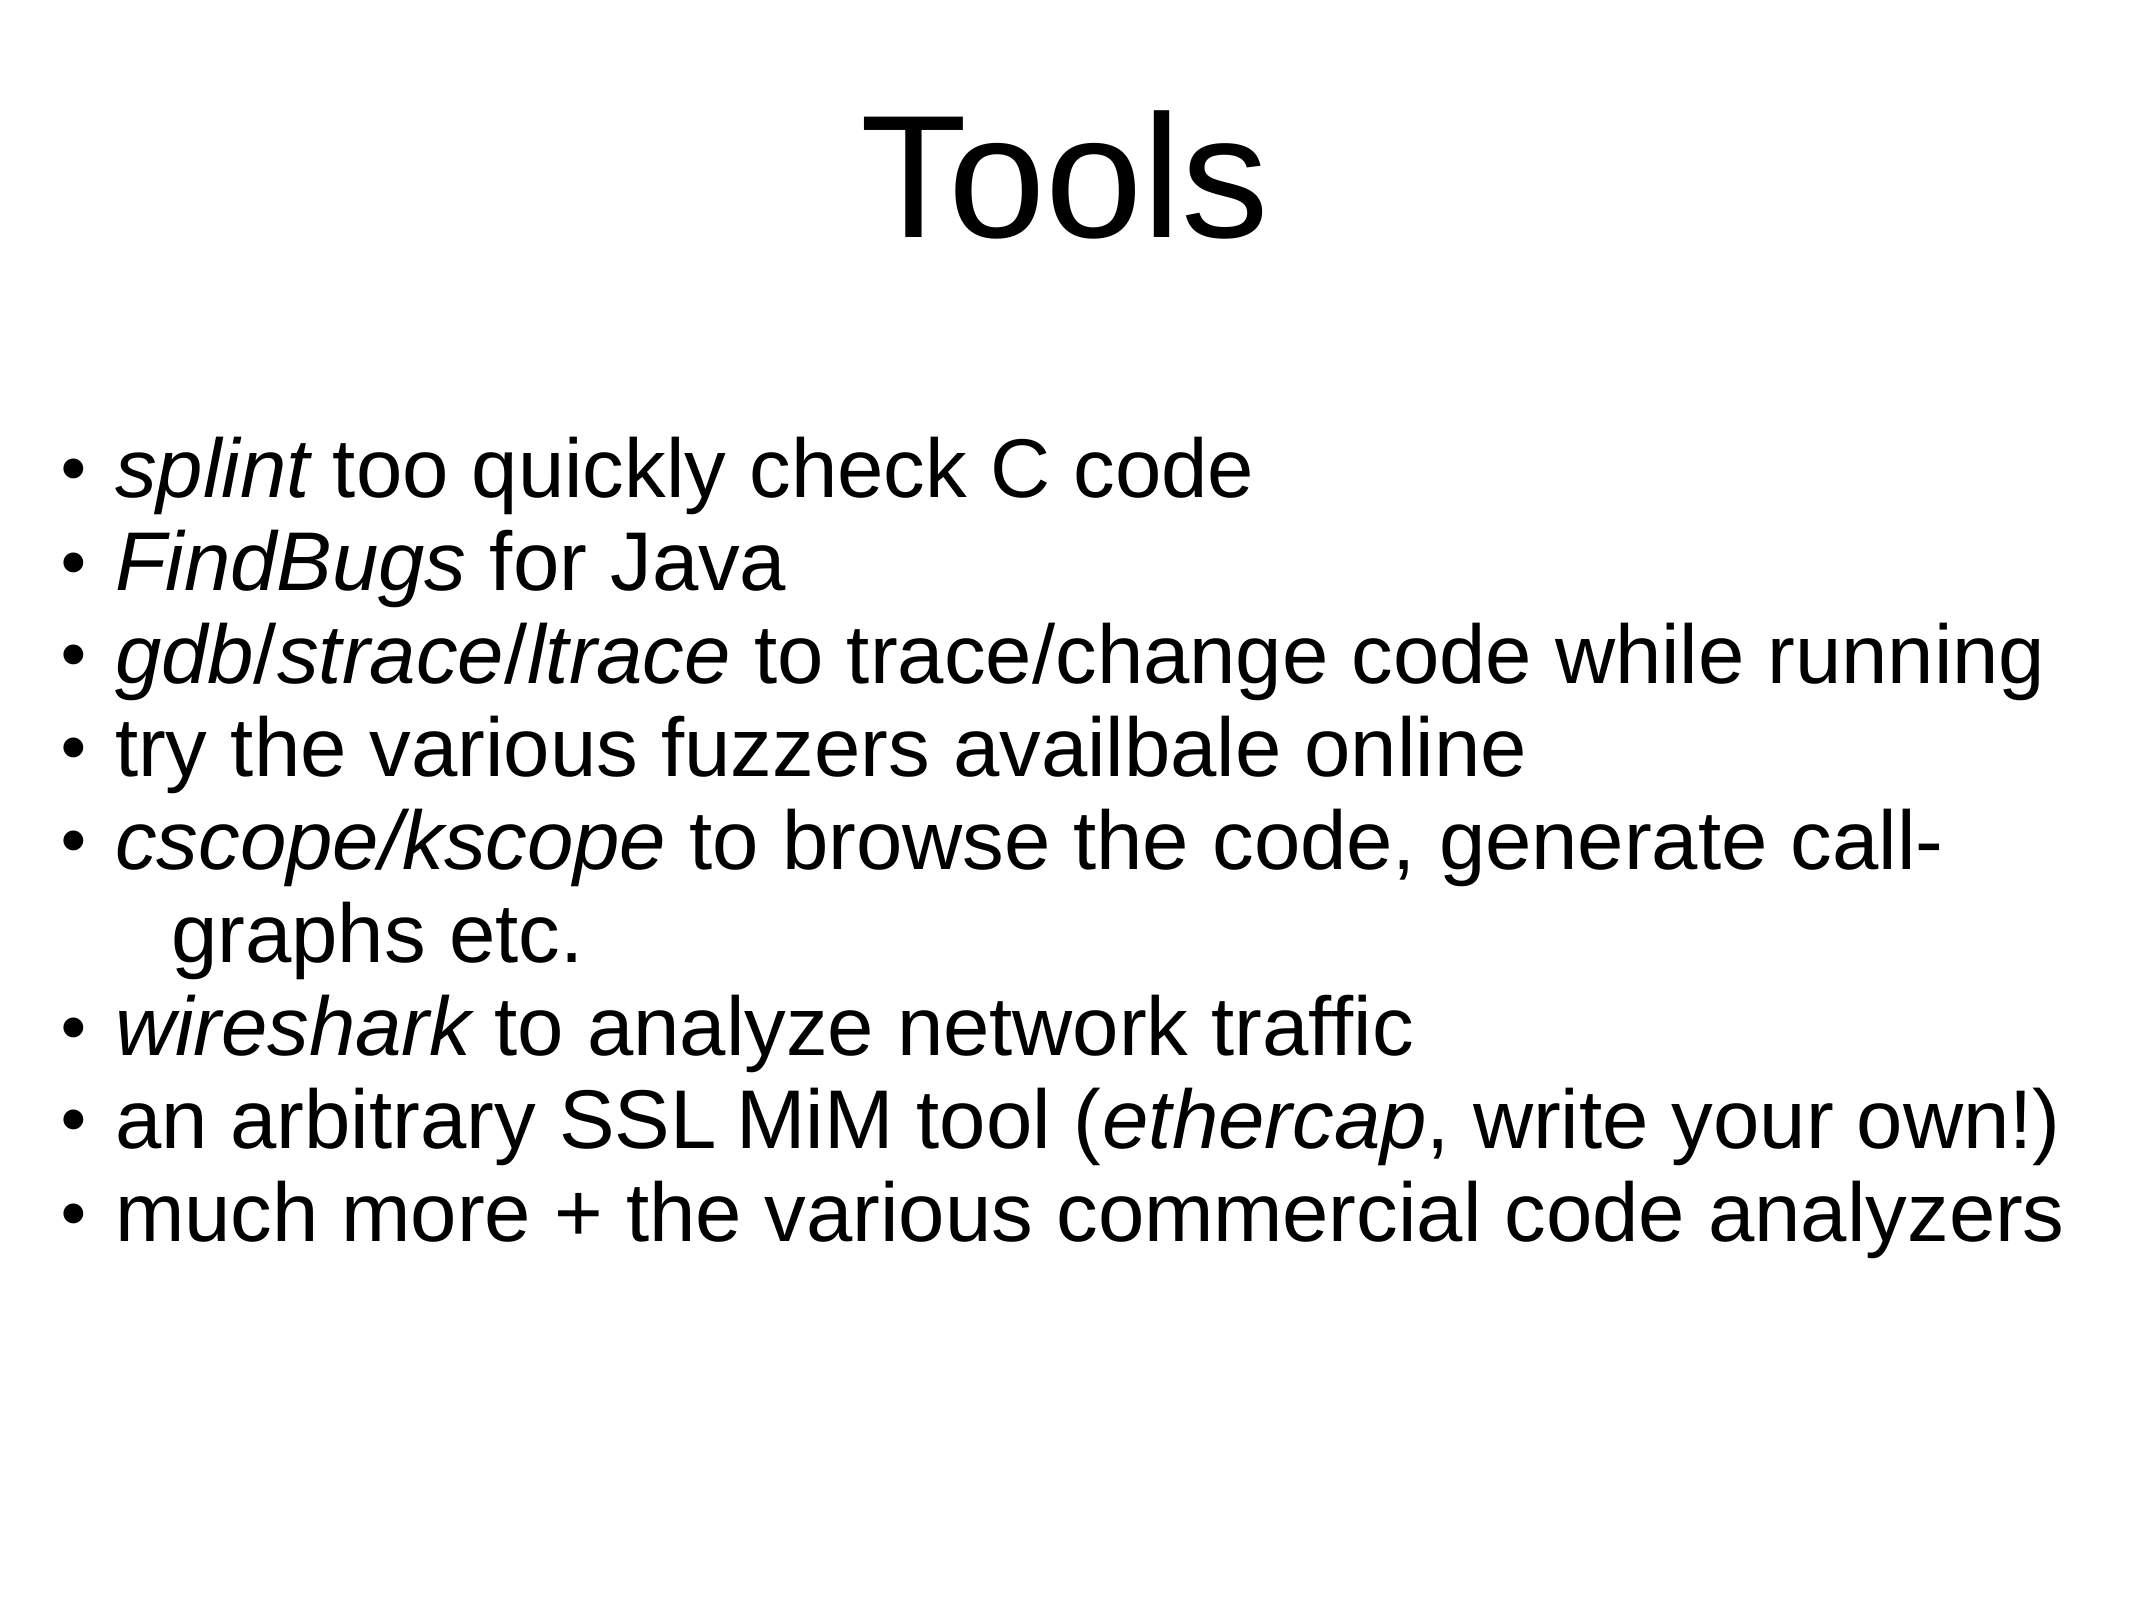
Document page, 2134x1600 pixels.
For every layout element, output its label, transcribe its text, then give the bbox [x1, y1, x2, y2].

title Tools [206, 59, 1924, 296]
list splint too quickly check C code FindBugs for Java gdb/strace/ltrace to trace/change code while running try the various fuzzers availbale online cscope/kscope to browse the code, generate call-graphs etc. wireshark to analyze network traffic an arbitrary SSL MiM tool (ethercap, write your own!) much more + the various commercial code analyzers [59, 422, 2097, 1388]
